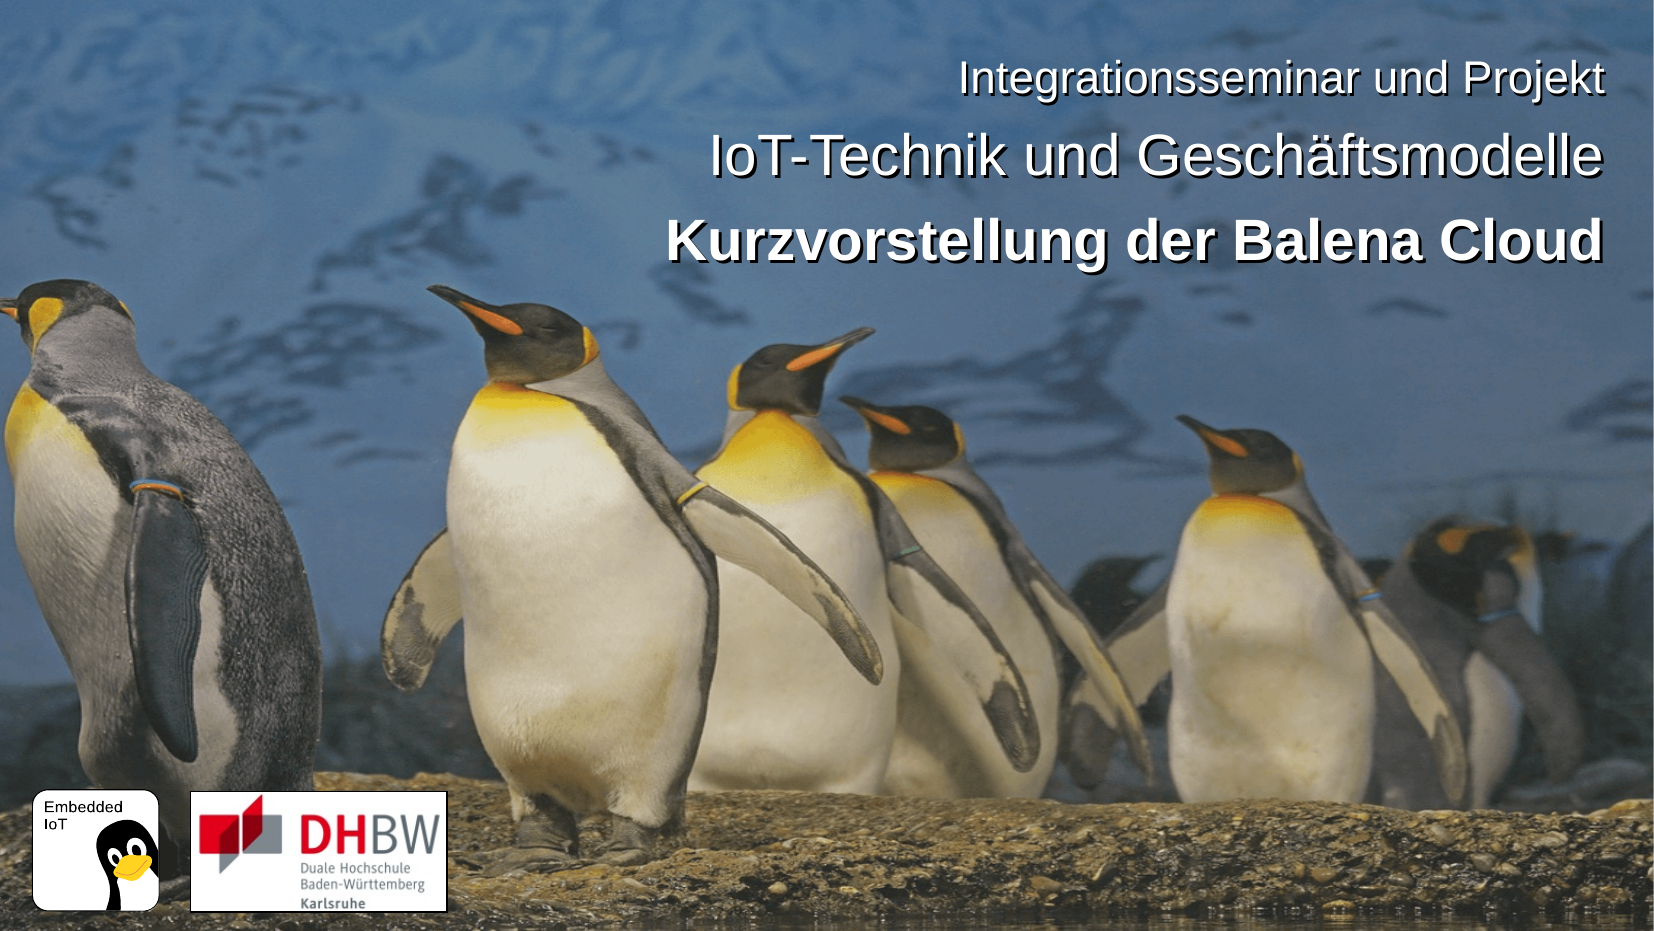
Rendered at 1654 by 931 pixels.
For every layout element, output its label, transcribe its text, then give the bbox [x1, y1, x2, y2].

title Integrationsseminar und Projekt IoT-Technik und Geschäftsmodelle Kurzvorstellung der Balena Cloud [287, 37, 1606, 423]
picture [191, 792, 446, 911]
